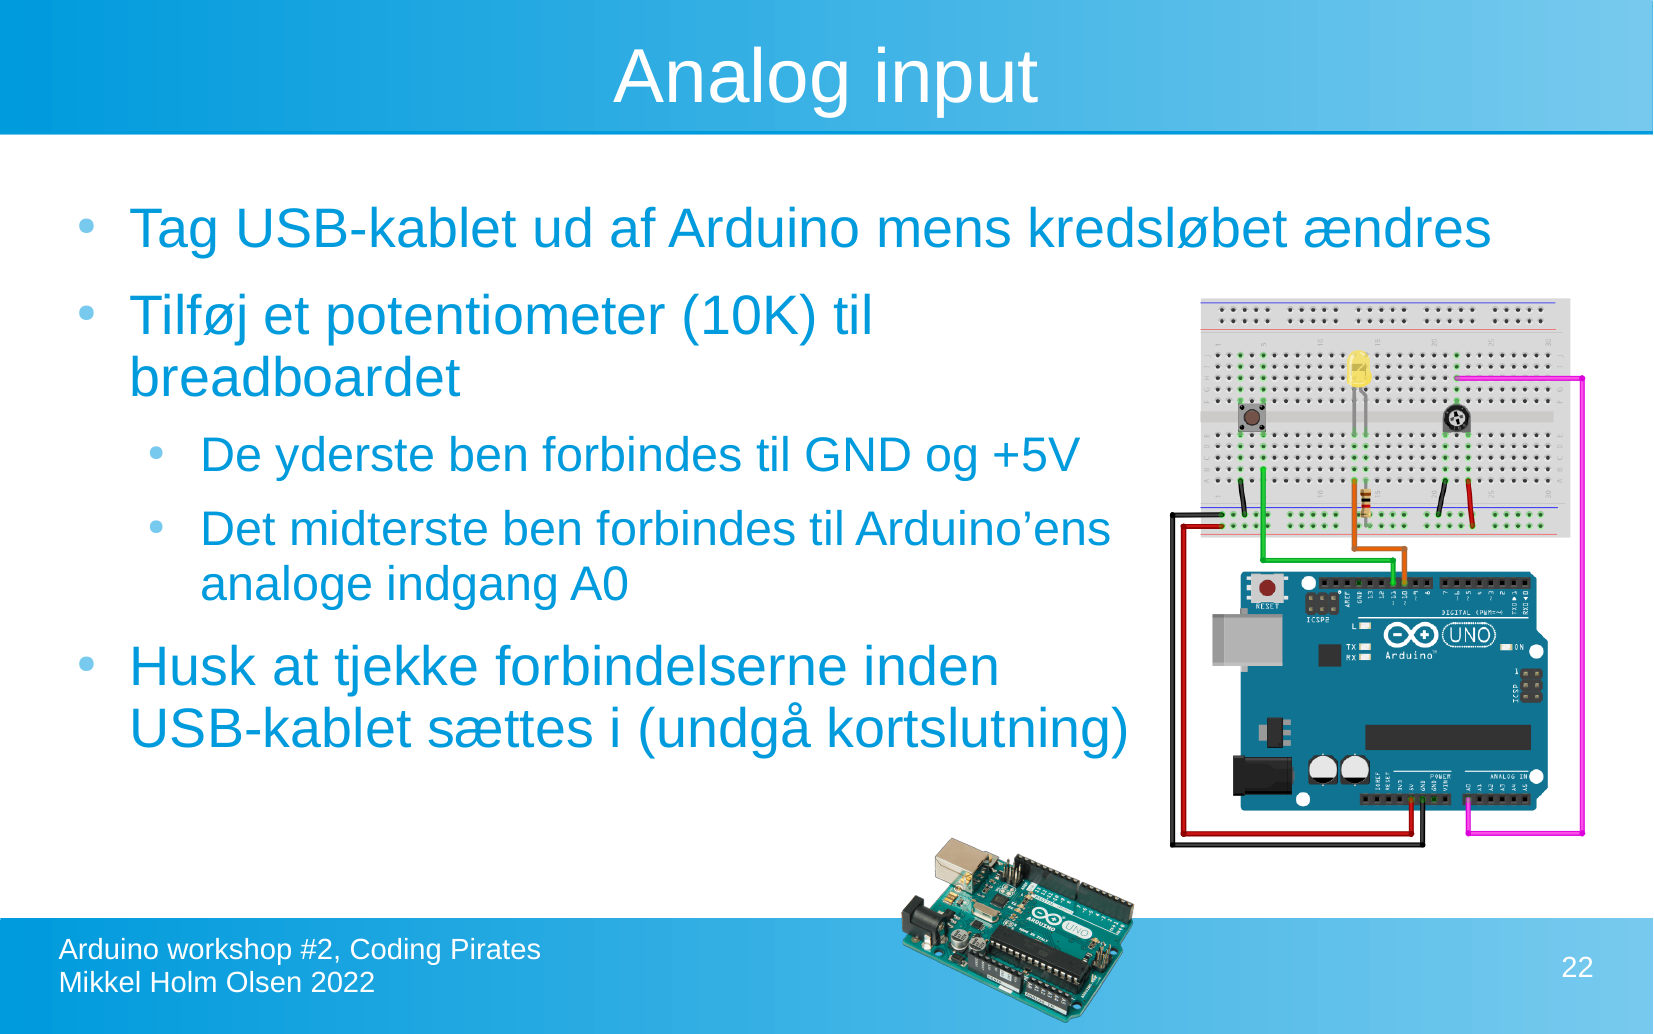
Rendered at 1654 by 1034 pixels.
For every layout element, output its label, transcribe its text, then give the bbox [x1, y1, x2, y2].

picture [900, 854, 1138, 1024]
list Tag USB-kablet ud af Arduino mens kredsløbet ændres Tilføj et potentiometer (10K) til breadboardet De yderste ben forbindes til GND og +5V Det midterste ben forbindes til Arduino’ens analoge indgang A0 Husk at tjekke forbindelserne inden USB-kablet sættes i (undgå kortslutning) [58, 196, 1594, 854]
title Analog input [58, 32, 1594, 120]
picture [1165, 290, 1594, 854]
